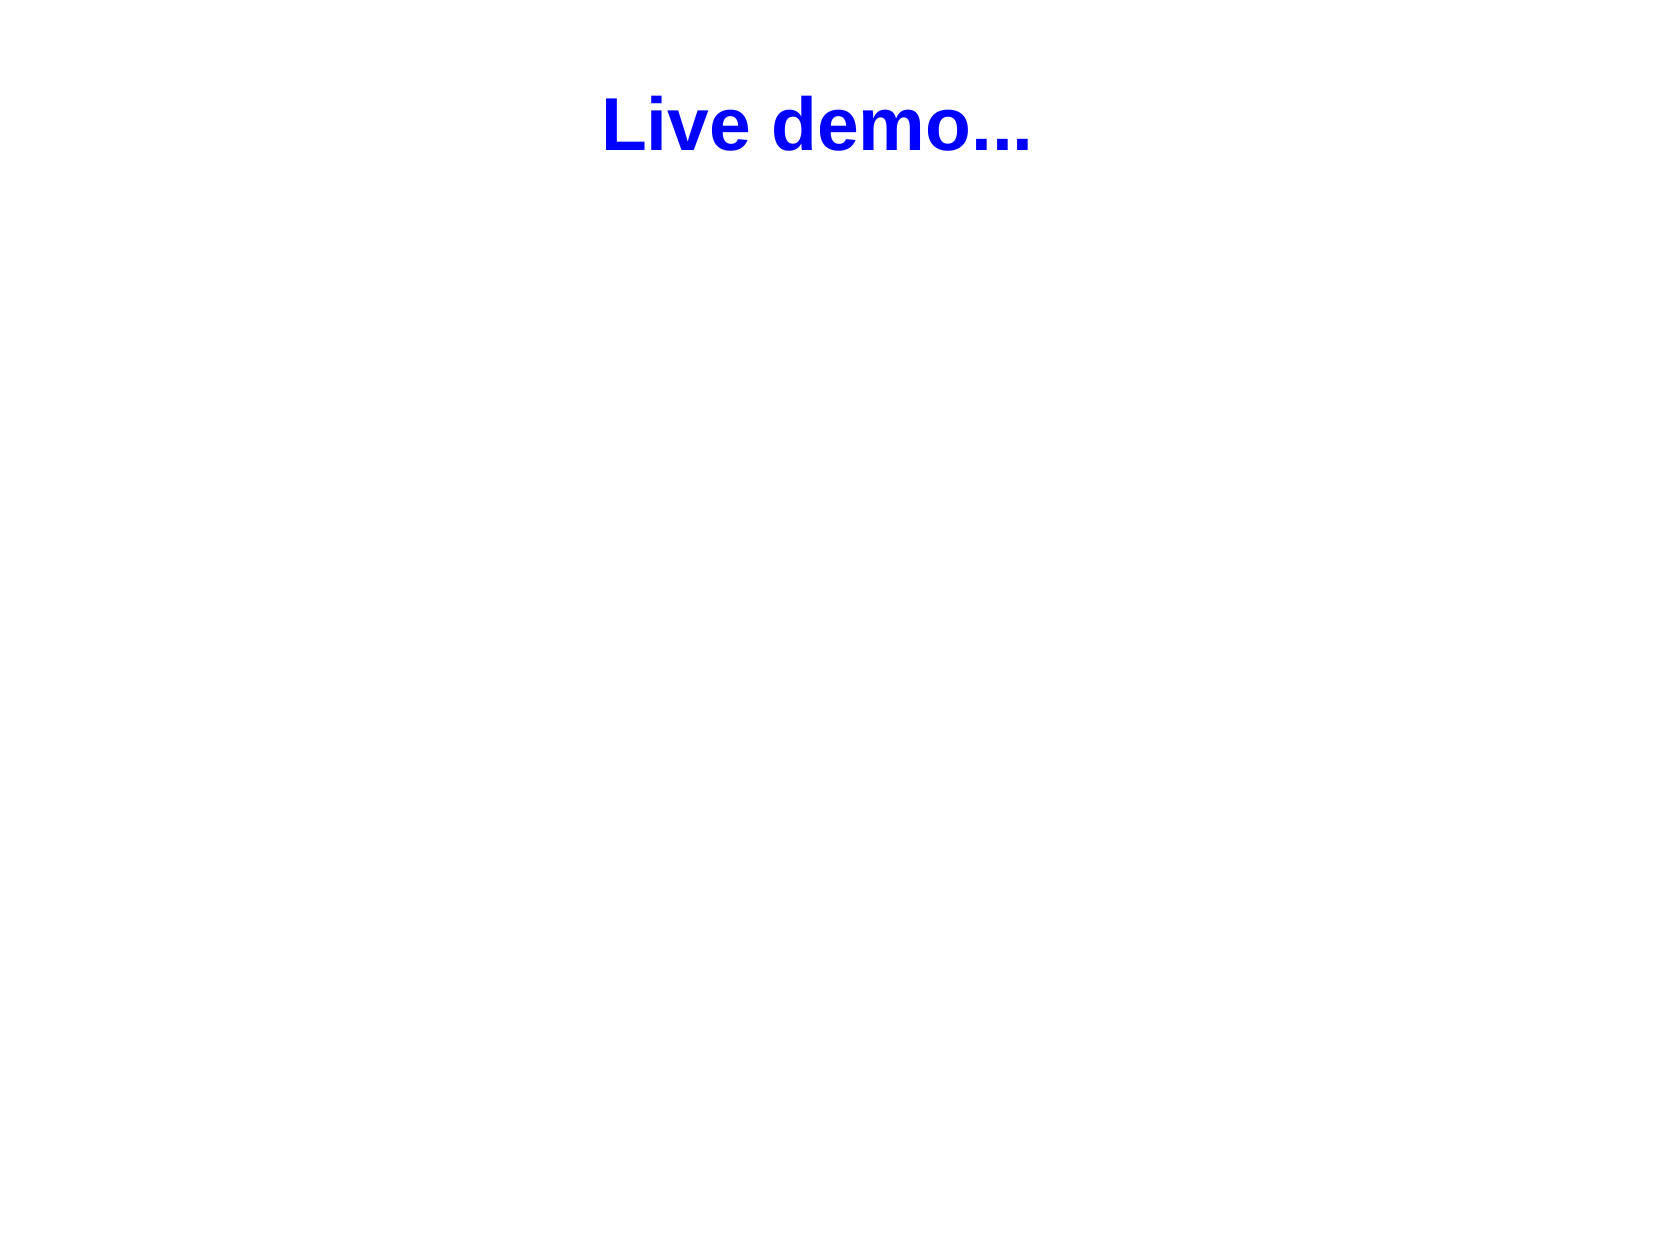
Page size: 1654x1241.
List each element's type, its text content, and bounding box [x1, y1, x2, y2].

text_box Live demo... [90, 75, 1546, 174]
